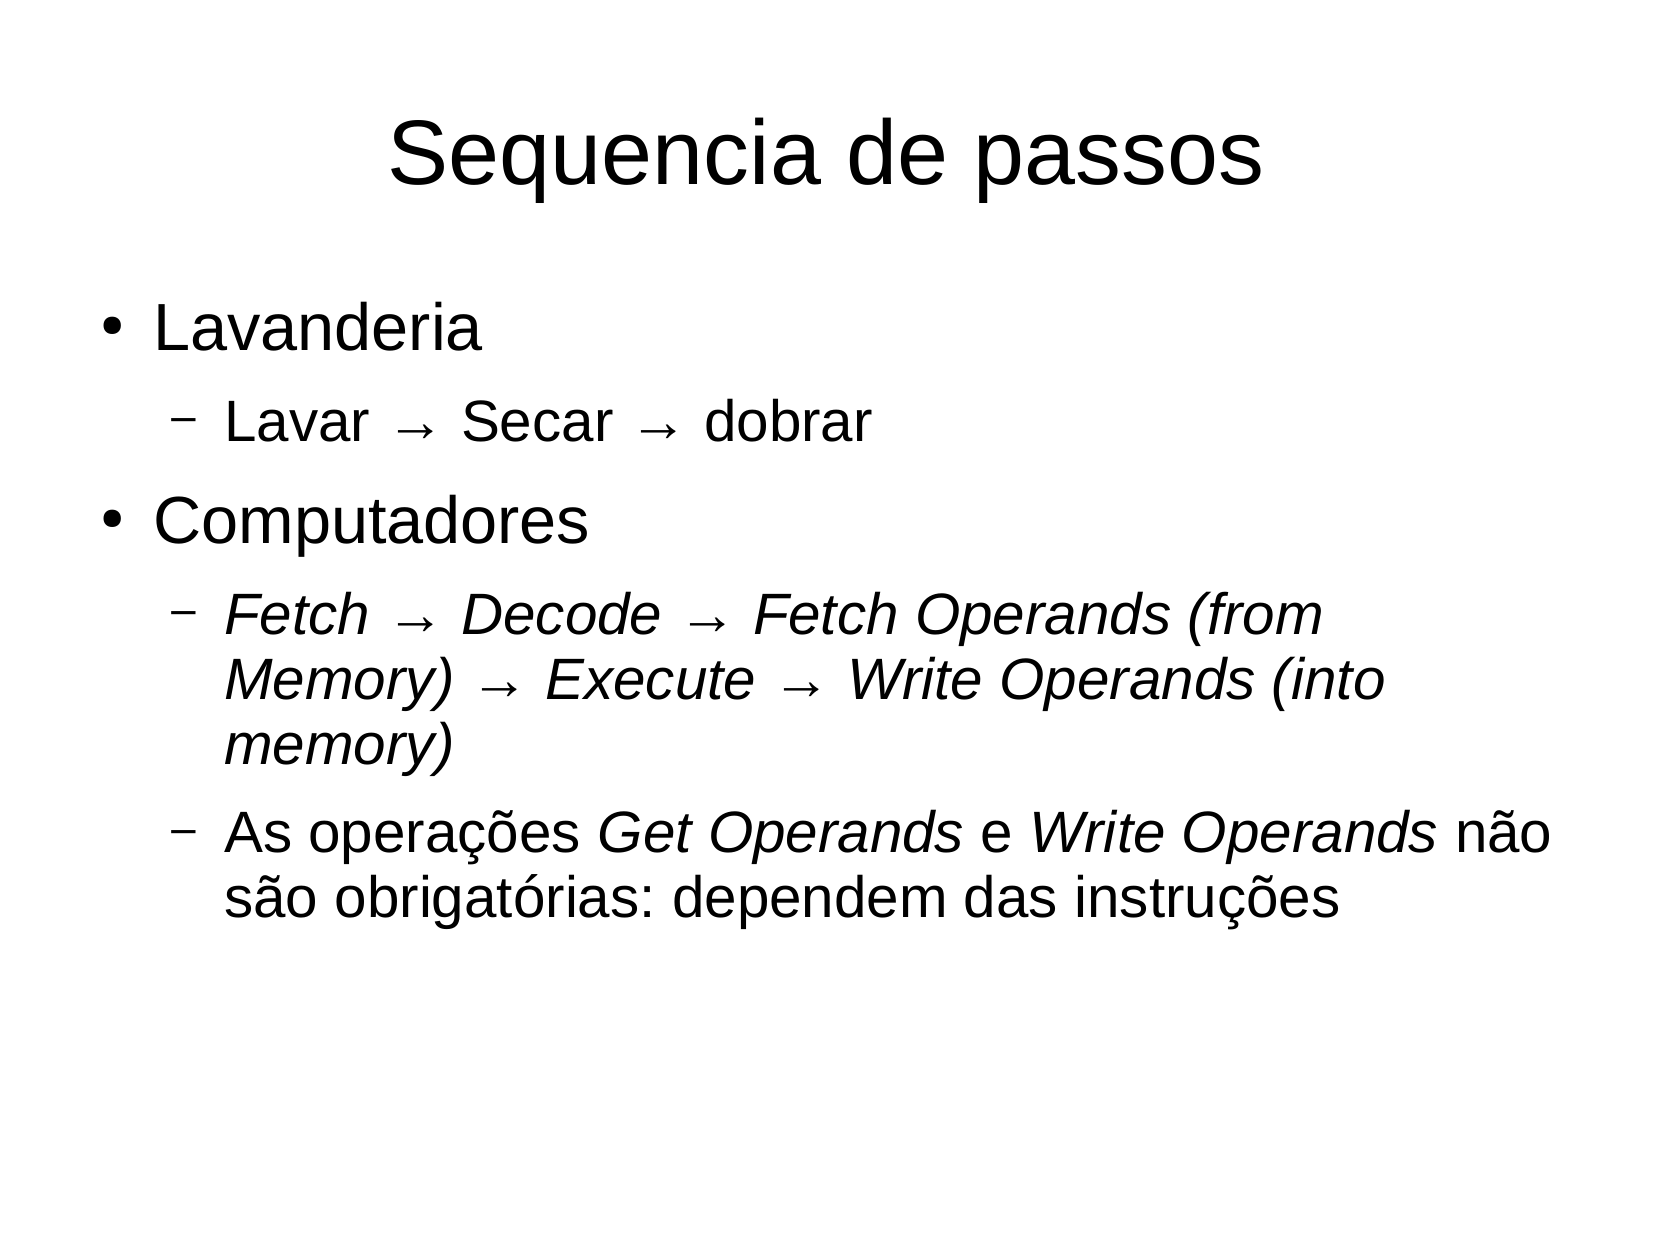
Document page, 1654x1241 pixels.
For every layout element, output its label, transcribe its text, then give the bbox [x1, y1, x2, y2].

title Sequencia de passos [82, 49, 1571, 257]
list Lavanderia Lavar → Secar → dobrar Computadores Fetch → Decode → Fetch Operands (from Memory) → Execute → Write Operands (into memory) As operações Get Operands e Write Operands não são obrigatórias: dependem das instruções [82, 290, 1571, 1010]
